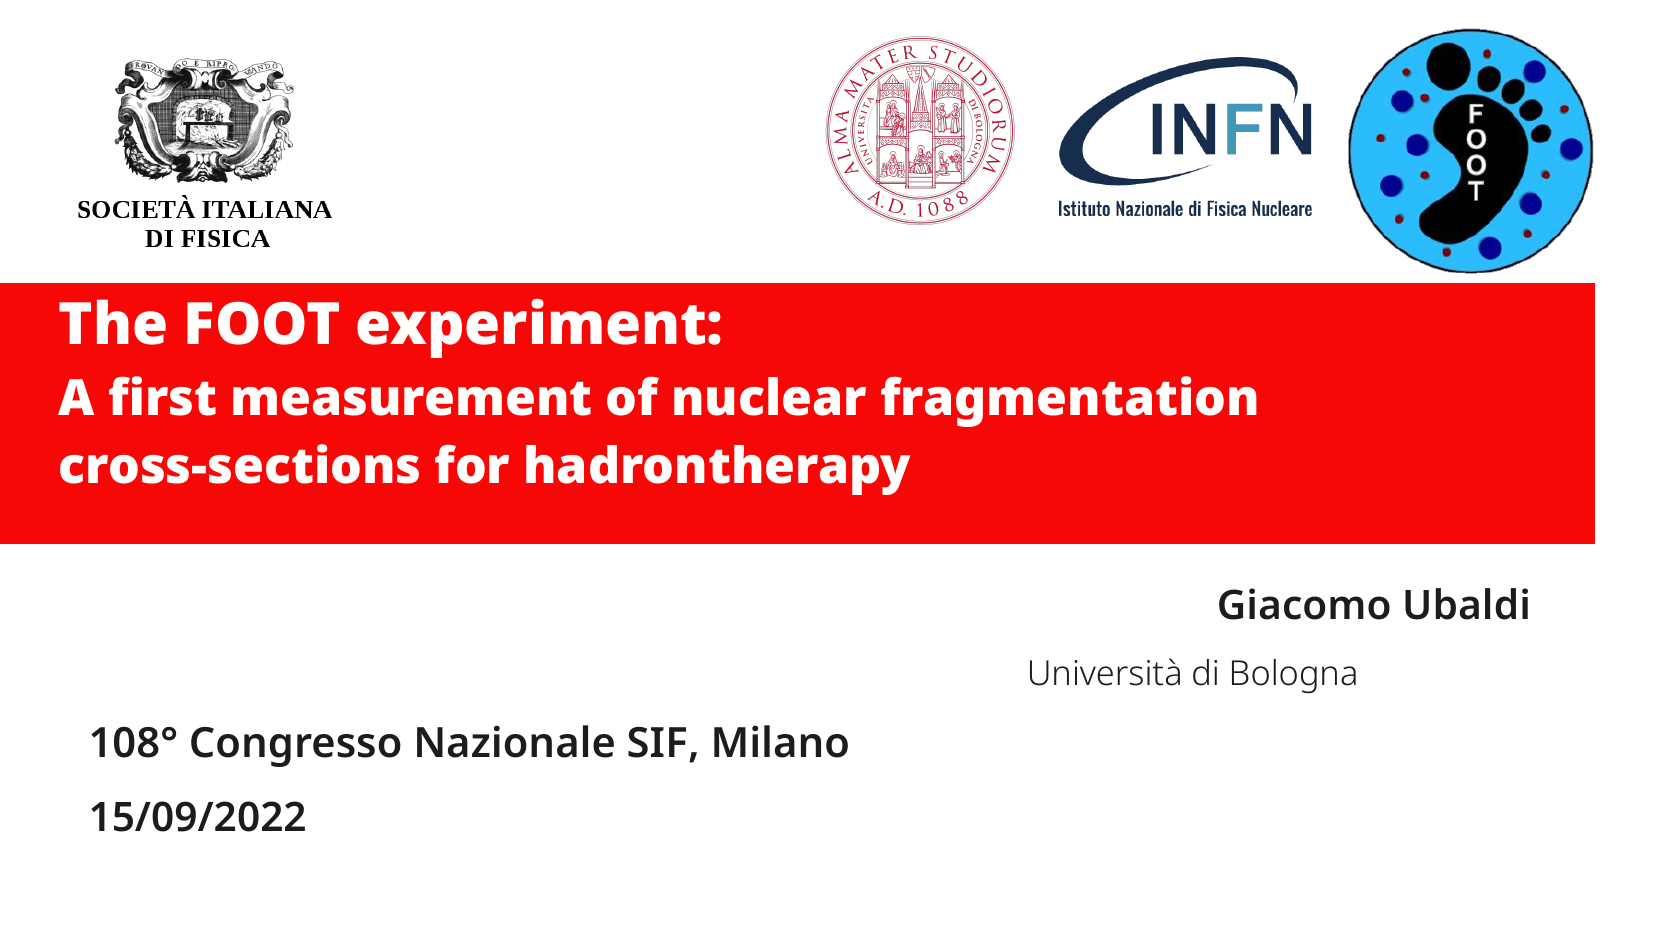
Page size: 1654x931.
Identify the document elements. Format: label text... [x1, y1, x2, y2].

picture [5, 5, 408, 272]
text_box [0, 283, 1595, 544]
picture [824, 35, 1016, 227]
picture [1059, 57, 1312, 216]
list Giacomo Ubaldi Università di Bologna 108° Congresso Nazionale SIF, Milano 15/09/2022 [88, 575, 1595, 886]
text_box [442, 320, 451, 336]
title The FOOT experiment: A first measurement of nuclear fragmentation cross-sections for hadrontherapy [59, 354, 1595, 499]
picture [1325, 23, 1619, 284]
